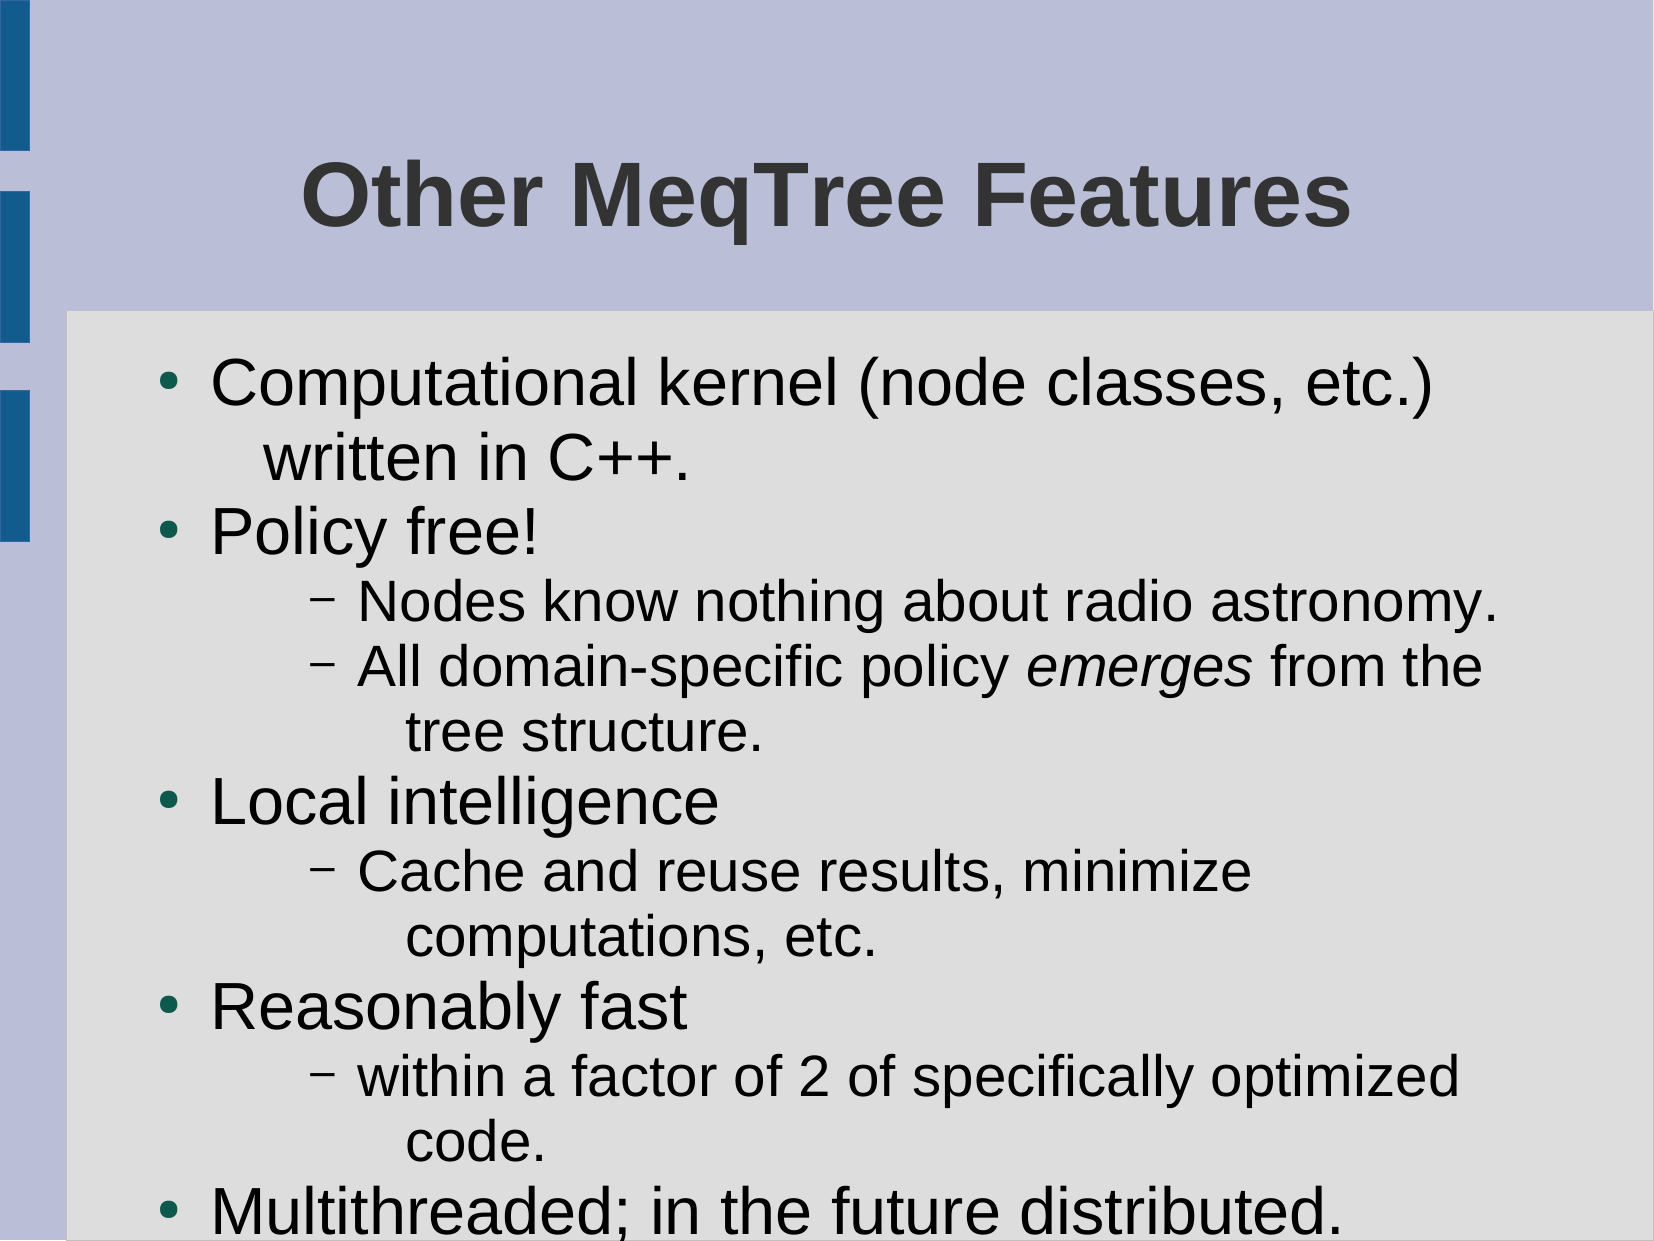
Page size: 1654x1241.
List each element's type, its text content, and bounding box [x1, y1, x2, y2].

title Other MeqTree Features [121, 91, 1534, 299]
list Computational kernel (node classes, etc.) written in C++. Policy free! Nodes know nothing about radio astronomy. All domain-specific policy emerges from the tree structure. Local intelligence Cache and reuse results, minimize computations, etc. Reasonably fast within a factor of 2 of specifically optimized code. Multithreaded; in the future distributed. [121, 344, 1534, 1208]
